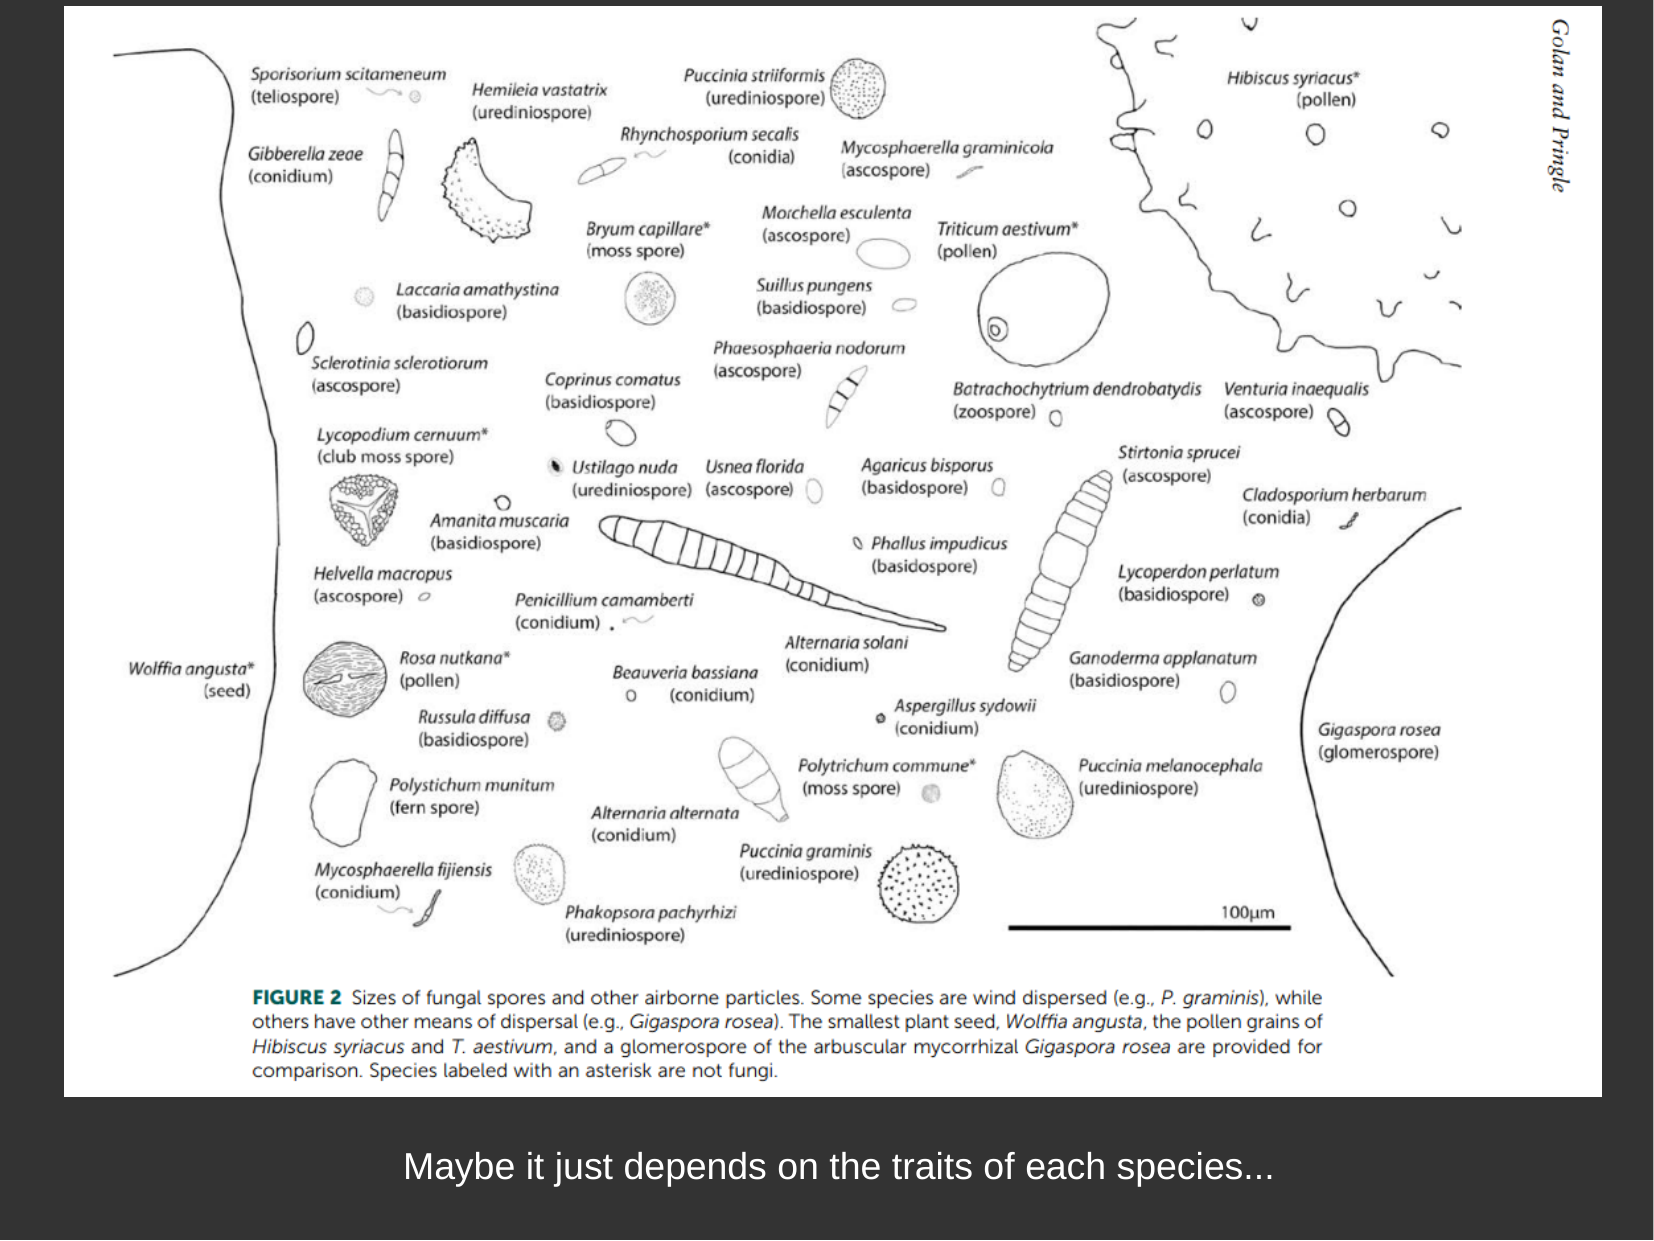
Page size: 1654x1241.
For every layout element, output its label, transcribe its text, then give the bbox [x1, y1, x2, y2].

picture [64, 6, 1602, 1097]
text_box Maybe it just depends on the traits of each species... [180, 1138, 1499, 1196]
